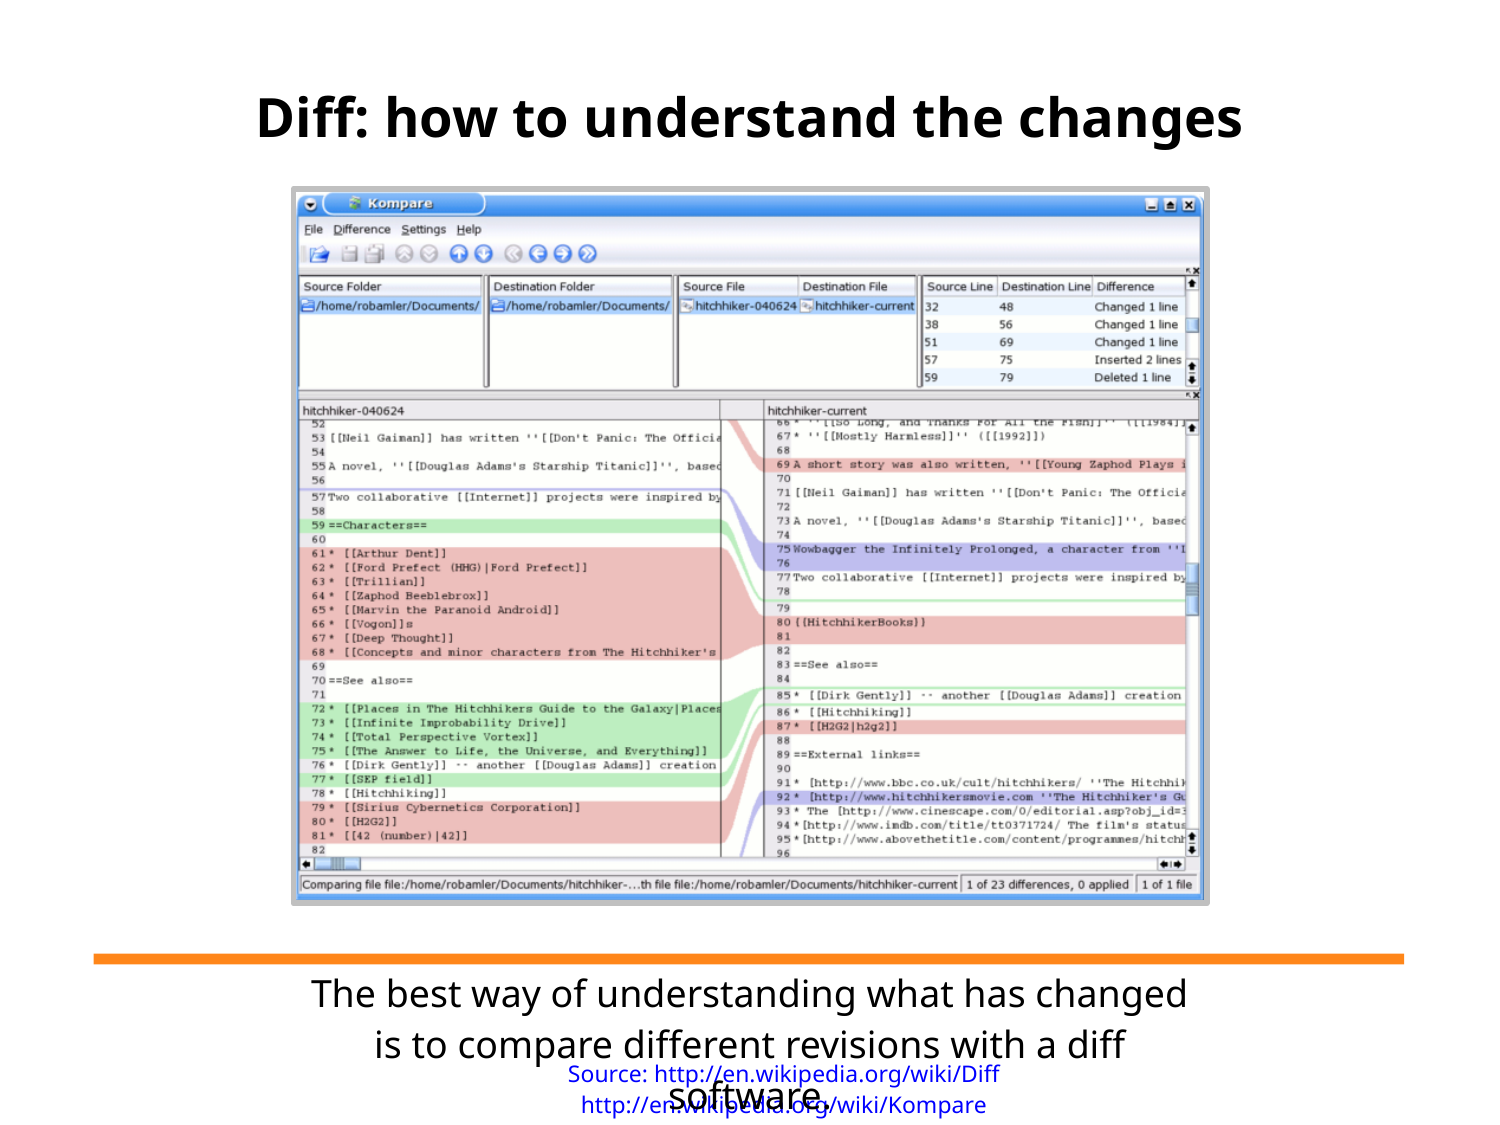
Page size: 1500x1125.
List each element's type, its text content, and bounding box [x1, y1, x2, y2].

text_box Source: http://en.wikipedia.org/wiki/Diff http://en.wikipedia.org/wiki/Kompare [553, 1064, 947, 1117]
text_box The best way of understanding what has changed is to compare different revisions with a diff software. [290, 960, 1210, 1064]
title Diff: how to understand the changes [75, 44, 1426, 188]
picture [0, 0, 1500, 1125]
